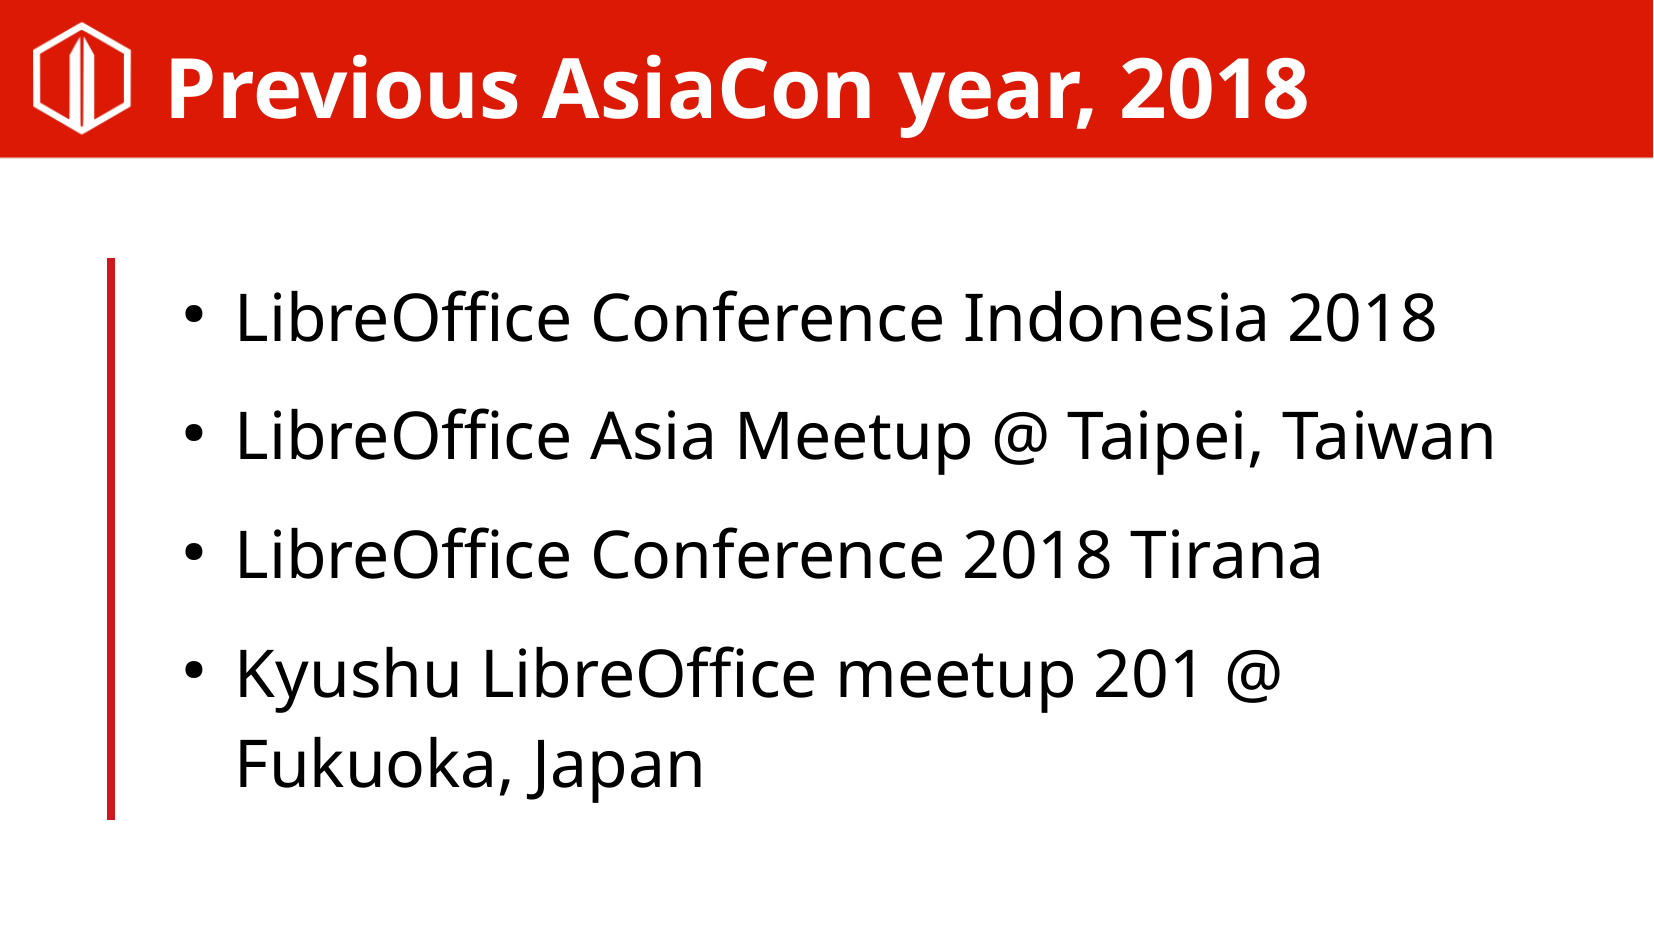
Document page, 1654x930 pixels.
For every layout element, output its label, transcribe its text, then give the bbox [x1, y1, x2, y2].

title Previous AsiaCon year, 2018 [164, 30, 1571, 142]
picture [0, 0, 1653, 930]
list LibreOffice Conference Indonesia 2018 LibreOffice Asia Meetup @ Taipei, Taiwan LibreOffice Conference 2018 Tirana Kyushu LibreOffice meetup 201 @ Fukuoka, Japan [164, 270, 1571, 810]
